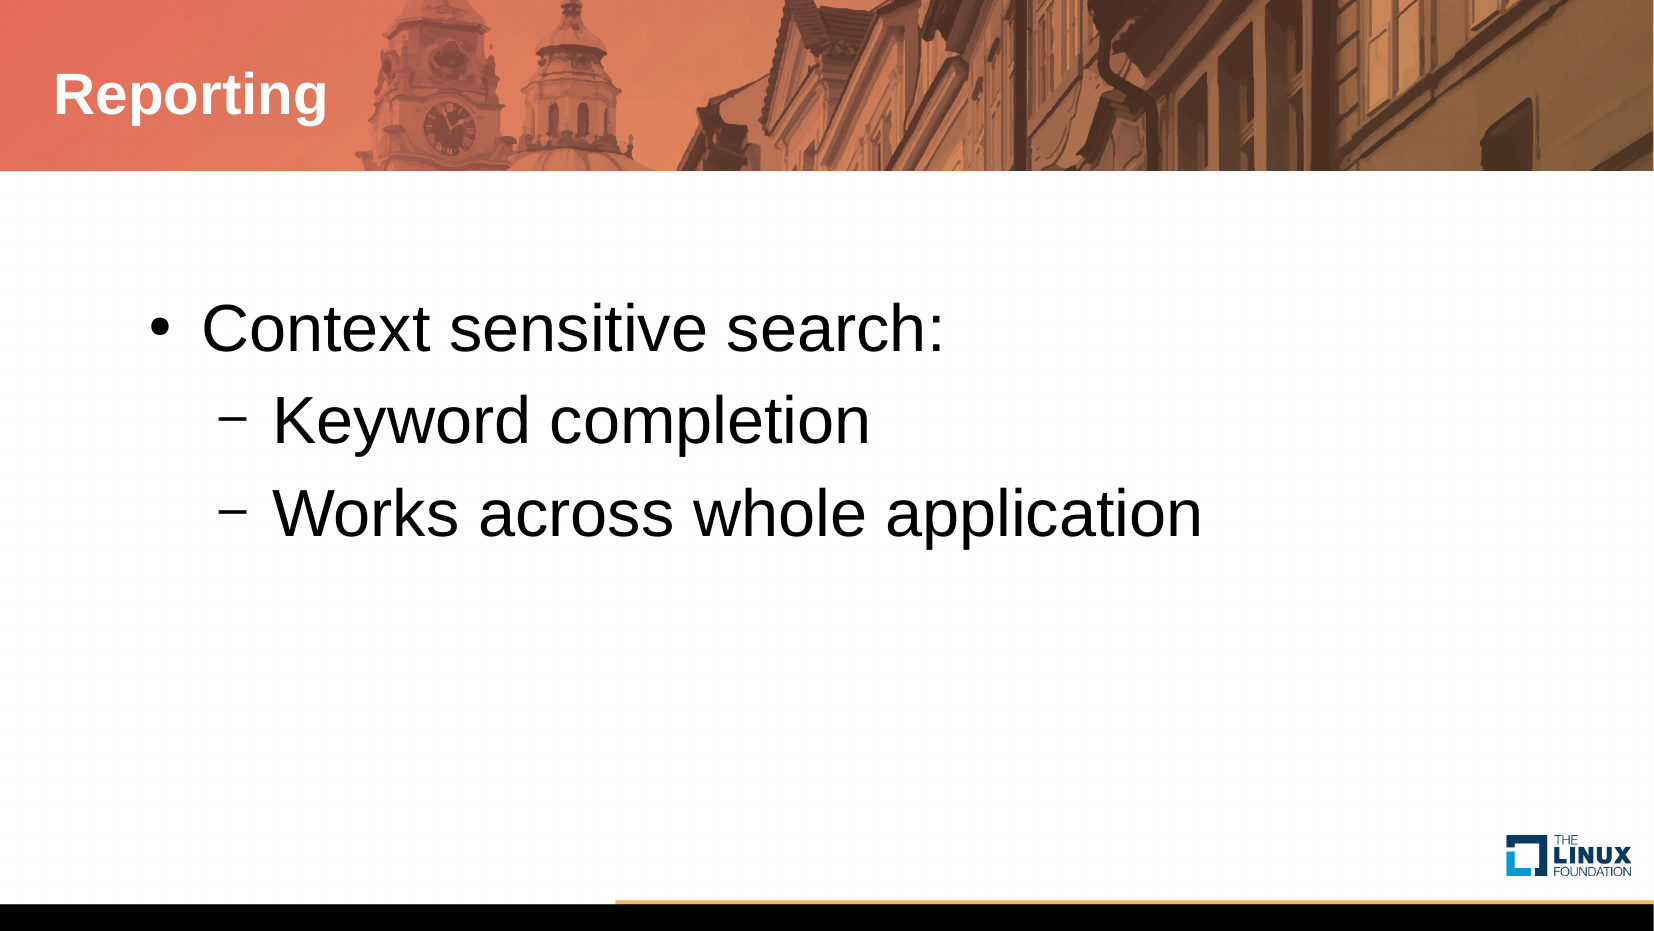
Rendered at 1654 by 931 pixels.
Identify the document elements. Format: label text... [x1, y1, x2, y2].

text_box Context sensitive search: Keyword completion Works across whole application [115, 283, 1536, 802]
picture [0, 0, 1654, 931]
title Reporting [53, 21, 1571, 167]
